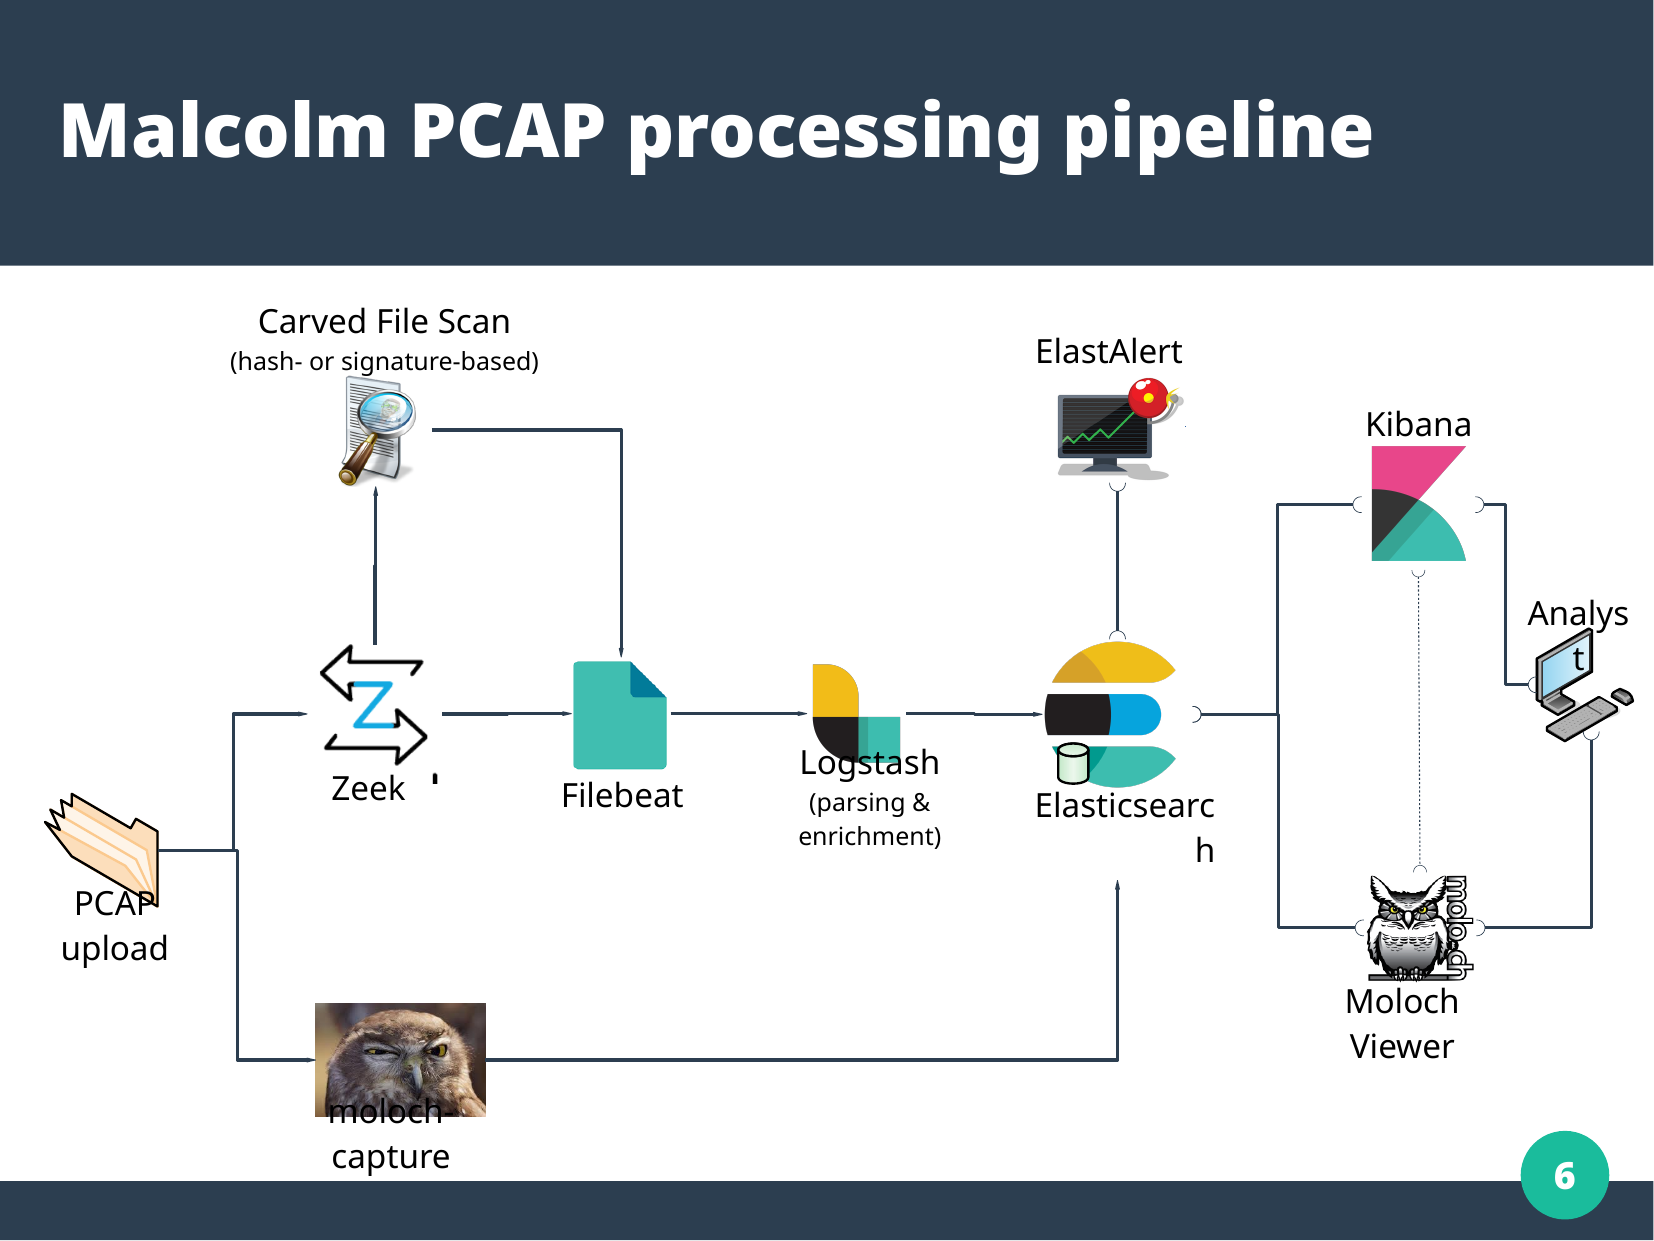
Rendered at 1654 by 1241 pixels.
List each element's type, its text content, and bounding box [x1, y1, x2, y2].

text_box PCAP upload [4, 887, 226, 963]
picture [1042, 639, 1193, 774]
picture [1050, 397, 1186, 483]
text_box Analyst [1510, 582, 1647, 658]
picture [315, 1003, 486, 1095]
text_box Carved File Scan (hash- or signature-based) [207, 279, 563, 397]
text_box Elasticsearch [1005, 774, 1231, 851]
text_box moloch-capture [263, 1095, 519, 1171]
text_box [1058, 743, 1089, 774]
text_box [1614, 691, 1631, 703]
picture [1361, 470, 1476, 570]
text_box [1613, 709, 1620, 716]
picture [1363, 872, 1477, 970]
picture [807, 657, 907, 737]
text_box Moloch Viewer [1282, 970, 1523, 1046]
text_box Filebeat [546, 764, 699, 841]
picture [319, 397, 432, 487]
text_box [1539, 658, 1590, 712]
text_box Zeek [315, 749, 421, 825]
title Malcolm PCAP processing pipeline [59, 49, 1595, 207]
text_box Kibana [1313, 393, 1525, 470]
text_box [1549, 703, 1615, 739]
text_box Logstash (parsing & enrichment) [732, 737, 1008, 855]
text_box [52, 797, 156, 887]
picture [571, 657, 671, 764]
text_box [1566, 702, 1580, 713]
picture [307, 644, 443, 784]
text_box ElastAlert [1003, 320, 1216, 397]
